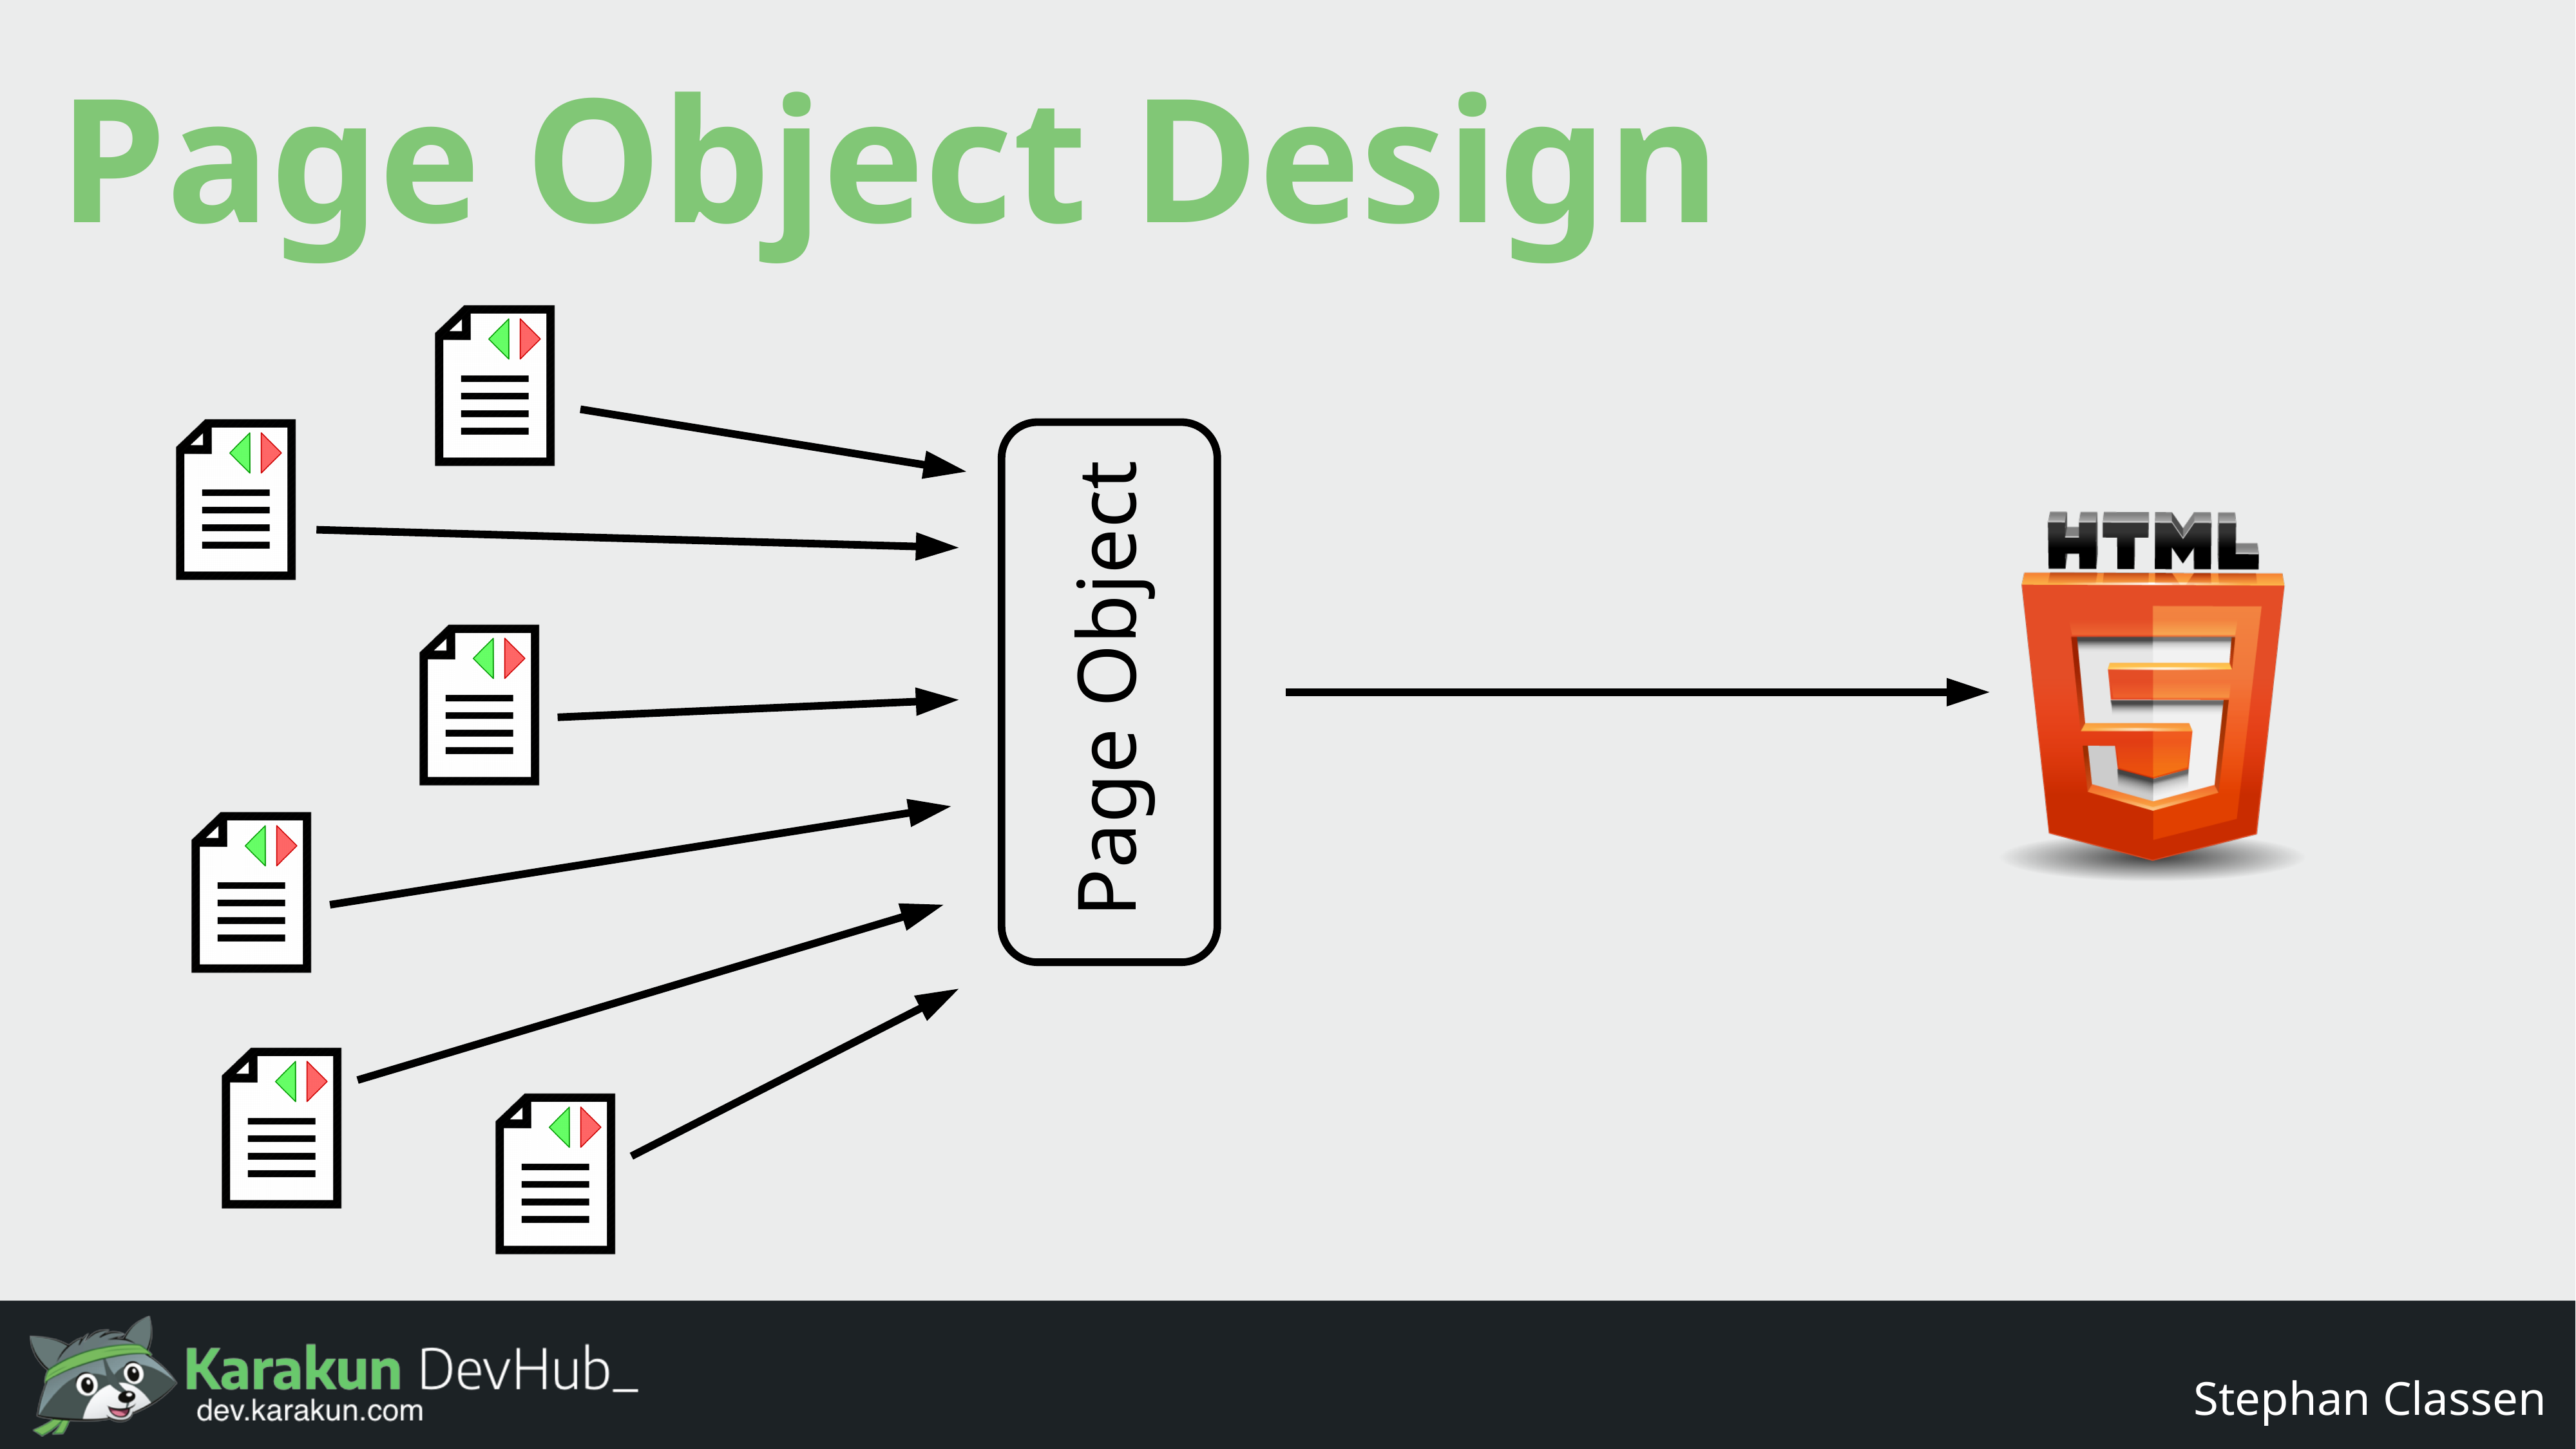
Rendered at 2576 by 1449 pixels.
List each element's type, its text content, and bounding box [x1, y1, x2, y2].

text_box Page Object Design [49, 34, 2523, 259]
text_box Page Object [1051, 460, 1158, 927]
picture [494, 1092, 616, 1255]
picture [175, 418, 297, 581]
picture [220, 1046, 343, 1209]
picture [190, 811, 312, 974]
picture [30, 1316, 647, 1437]
picture [1960, 501, 2343, 884]
picture [434, 304, 556, 467]
text_box Stephan Classen [1795, 1361, 2557, 1434]
picture [418, 623, 540, 786]
text_box [0, 1300, 2575, 1449]
